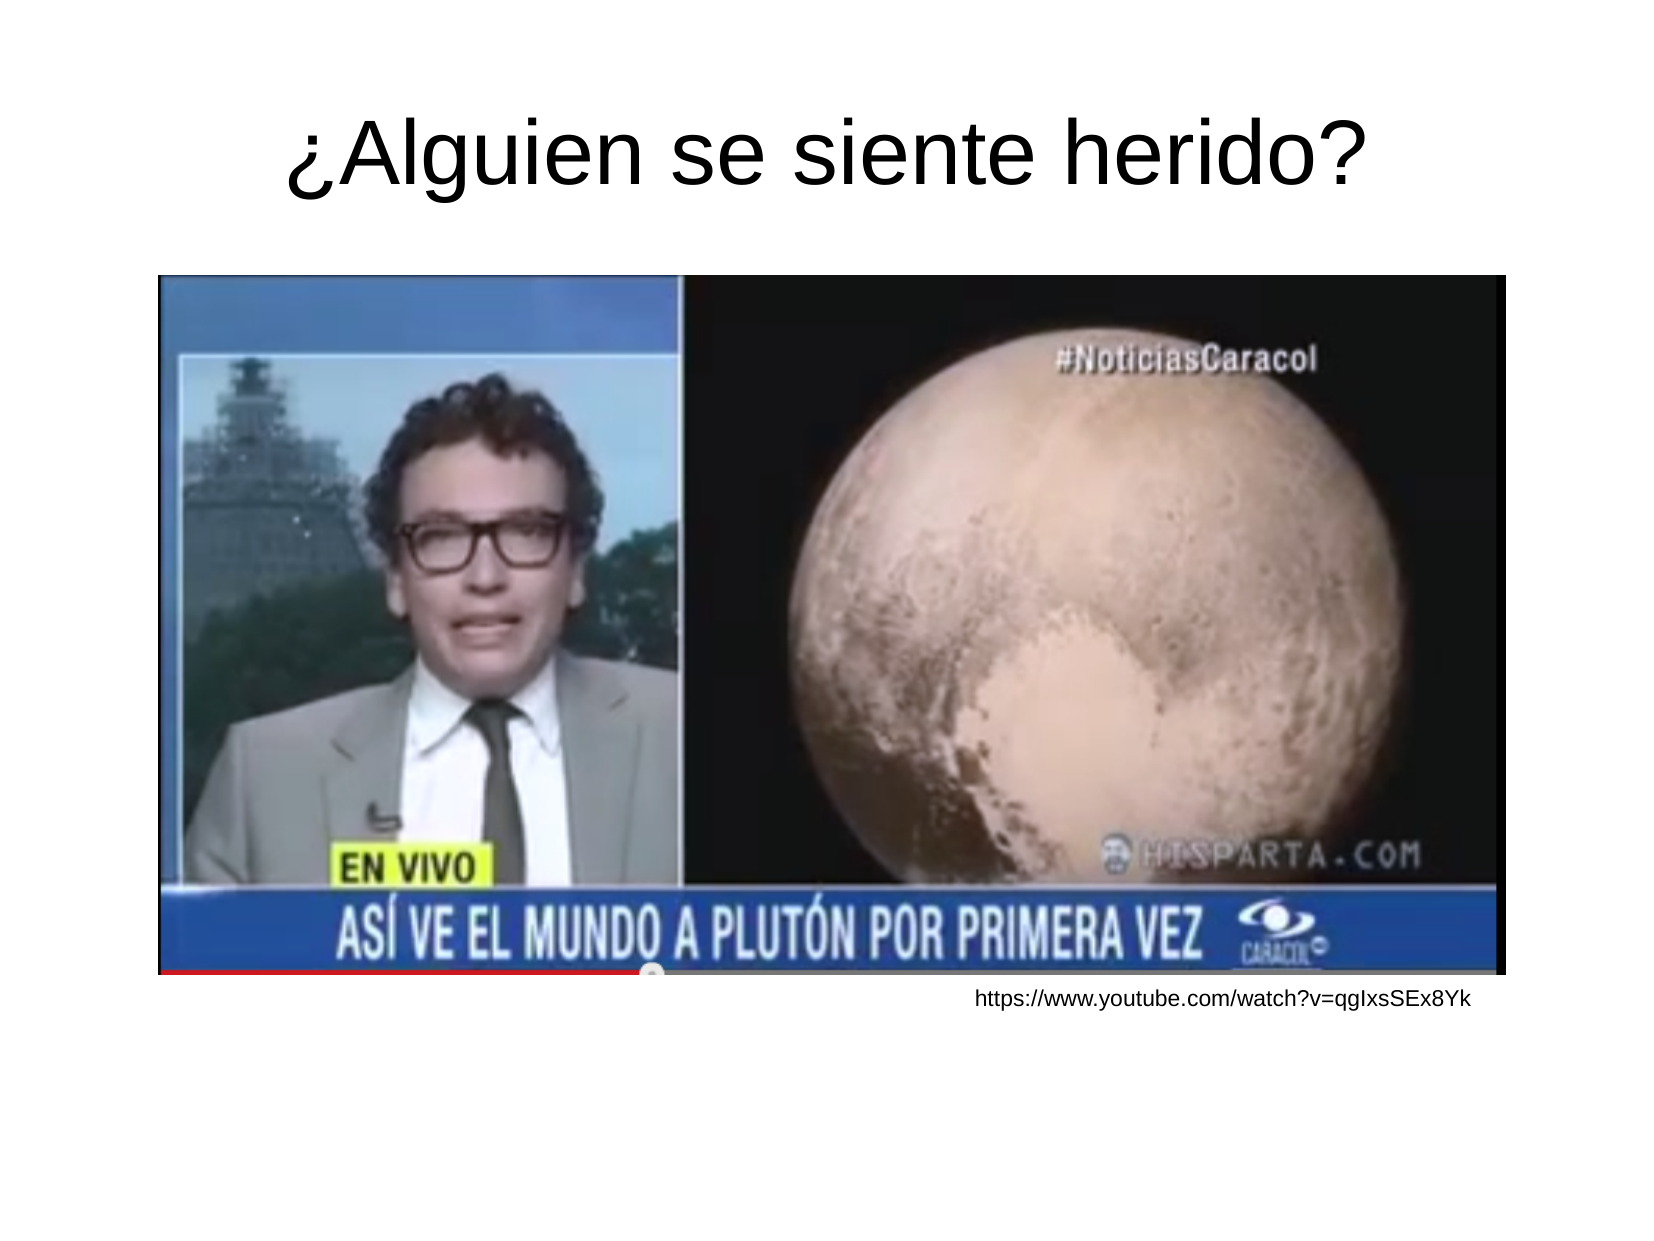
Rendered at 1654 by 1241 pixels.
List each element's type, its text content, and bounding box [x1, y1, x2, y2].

text_box https://www.youtube.com/watch?v=qgIxsSEx8Yk [960, 978, 1576, 1036]
title ¿Alguien se siente herido? [82, 49, 1571, 257]
picture [158, 275, 1506, 975]
